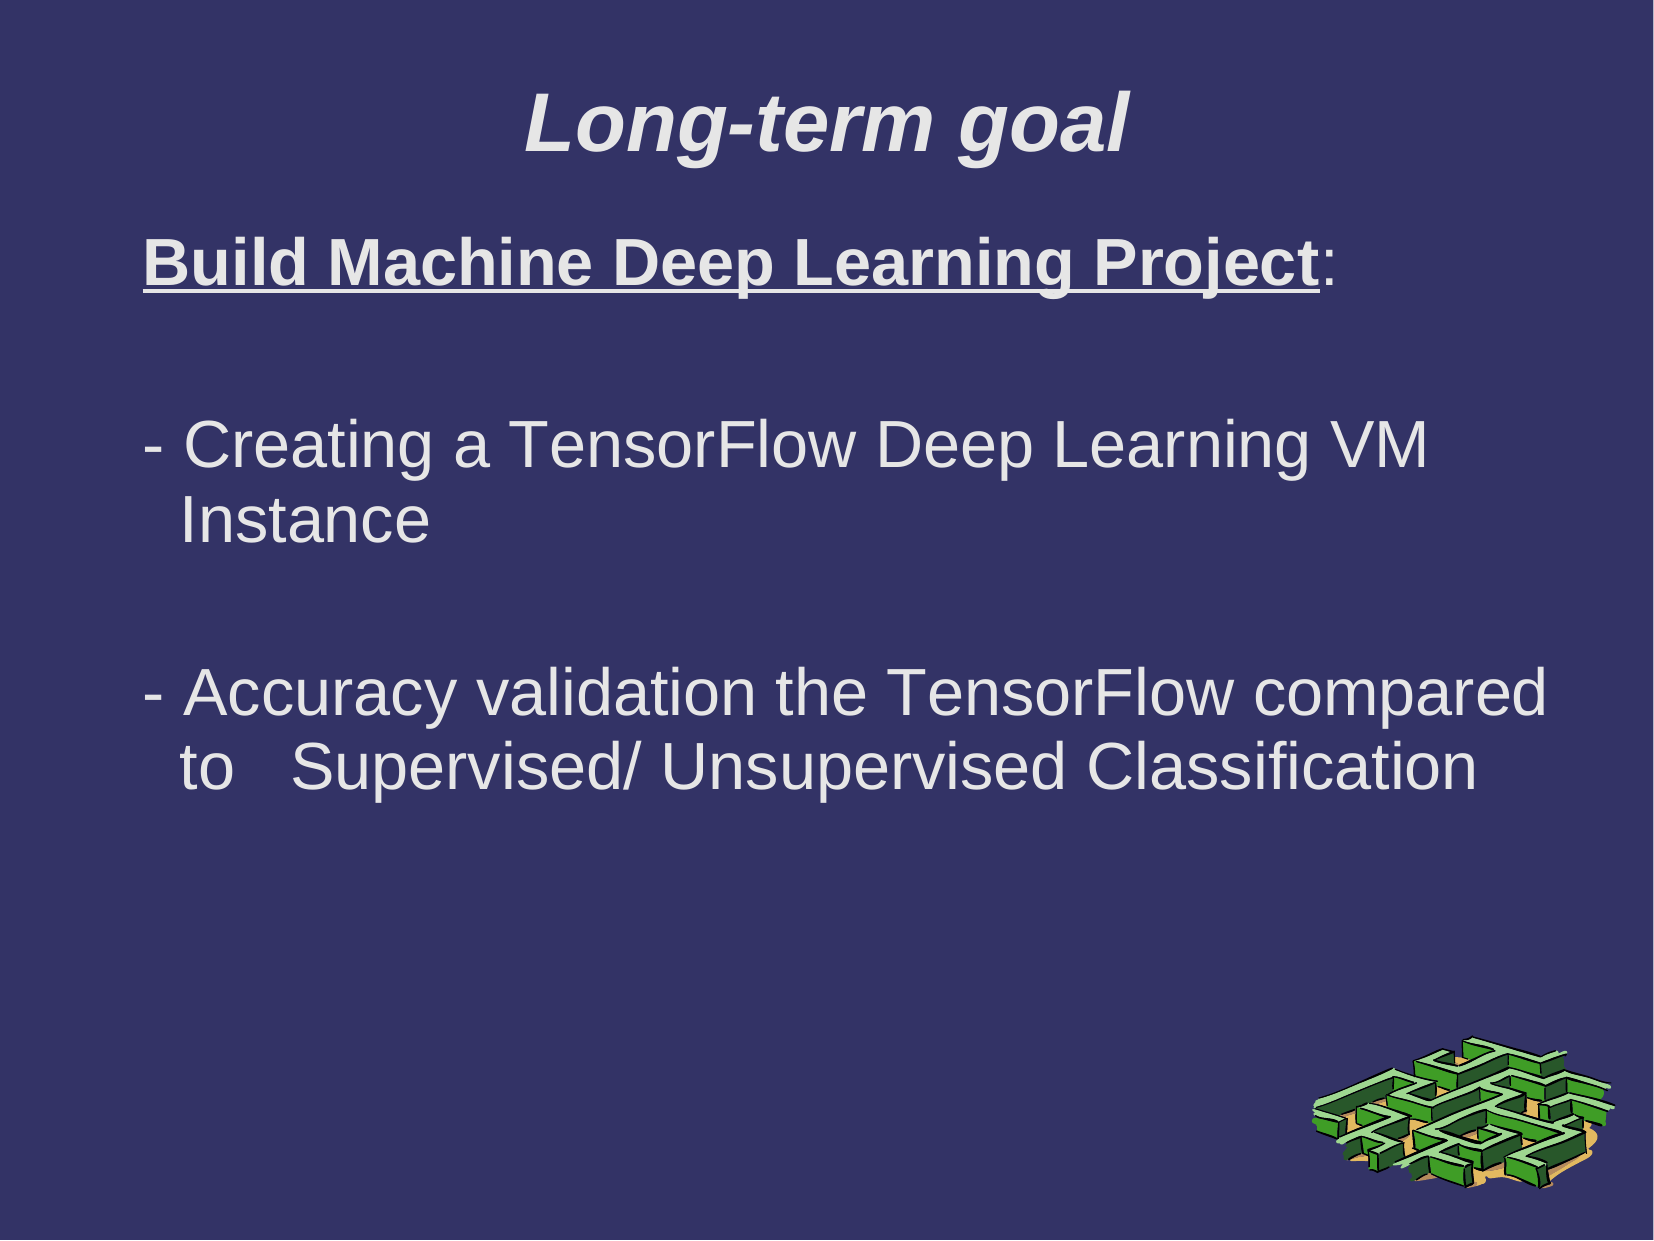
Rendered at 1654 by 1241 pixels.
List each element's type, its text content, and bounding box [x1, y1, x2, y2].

list Build Machine Deep Learning Project: - Creating a TensorFlow Deep Learning VM Instance - Accuracy validation the TensorFlow compared to Supervised/ Unsupervised Classification [60, 225, 1576, 1007]
title Long-term goal [121, 19, 1534, 225]
